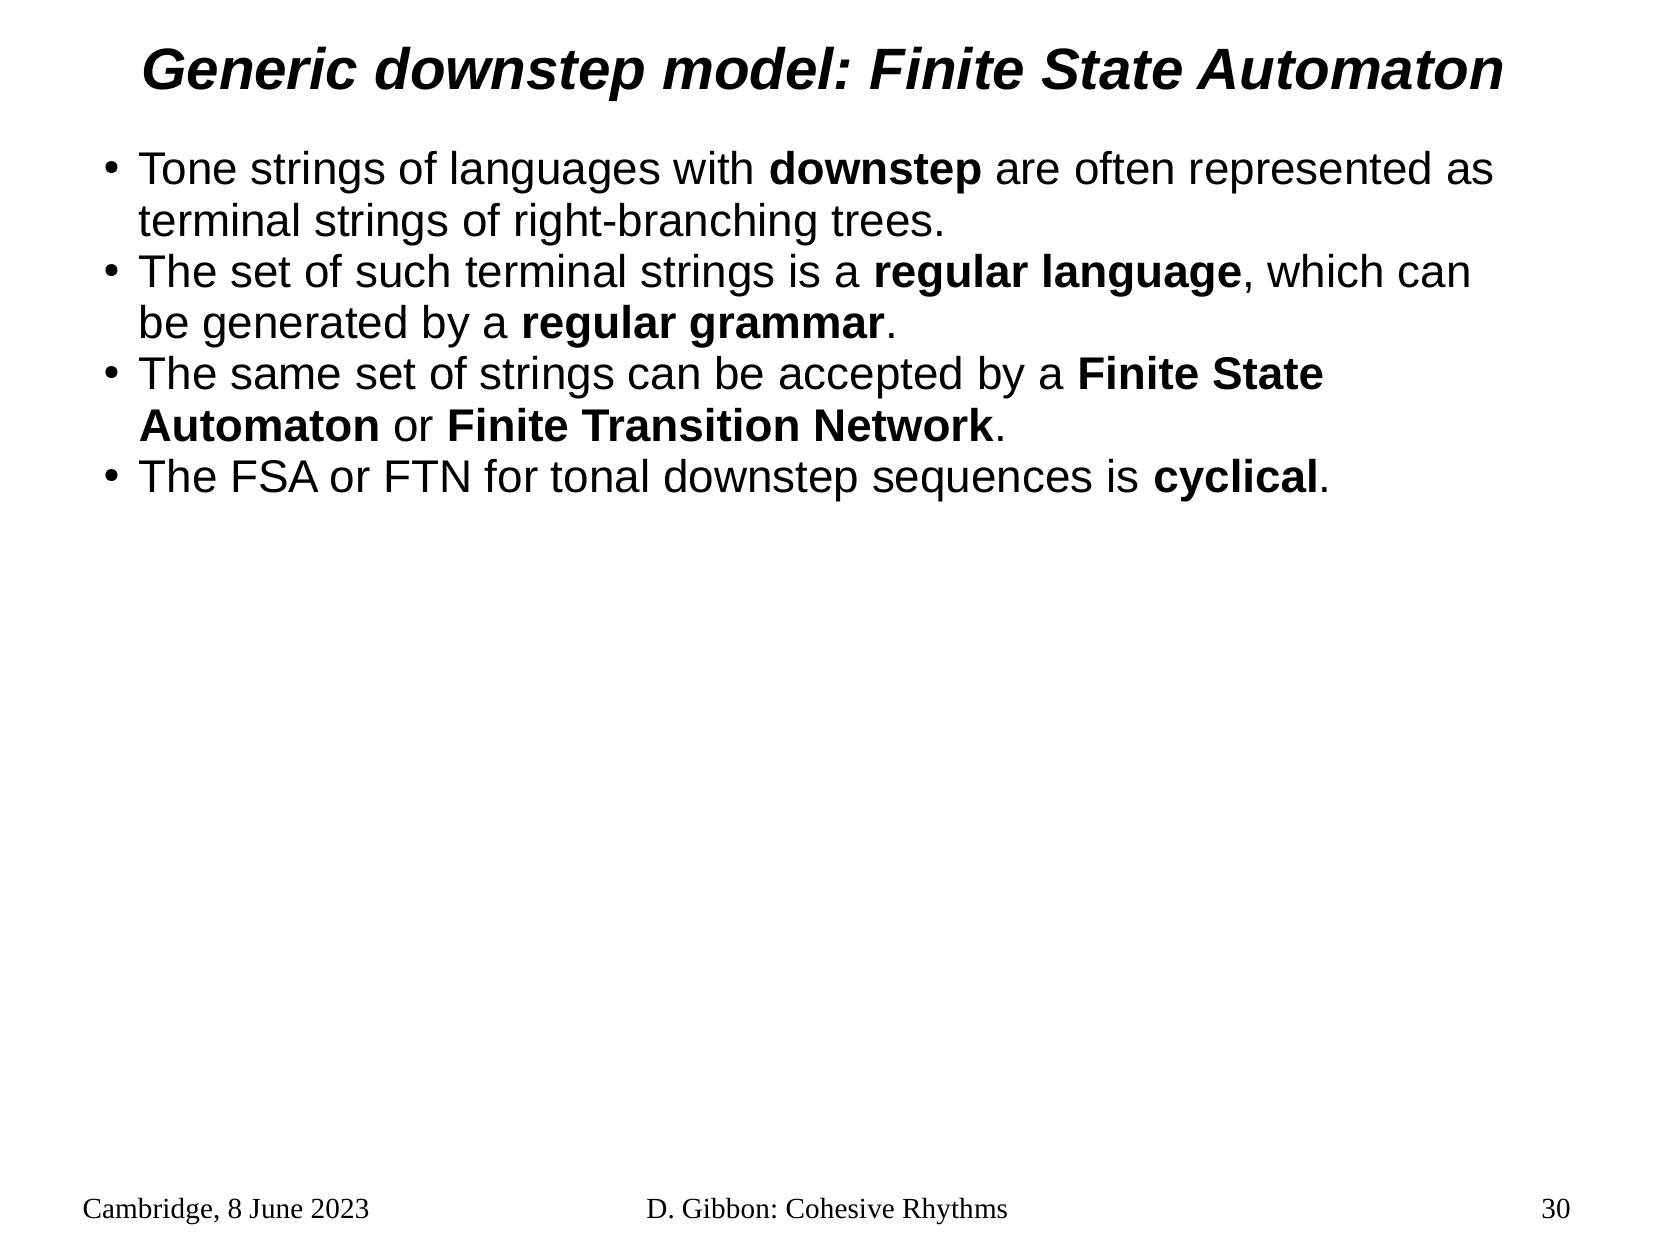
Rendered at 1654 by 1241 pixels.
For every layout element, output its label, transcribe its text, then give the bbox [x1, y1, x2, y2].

text_box Tone strings of languages with downstep are often represented as terminal strings of right-branching trees. The set of such terminal strings is a regular language, which can be generated by a regular grammar. The same set of strings can be accepted by a Finite State Automaton or Finite Transition Network. The FSA or FTN for tonal downstep sequences is cyclical. [88, 135, 1536, 491]
title Generic downstep model: Finite State Automaton [11, 19, 1636, 119]
